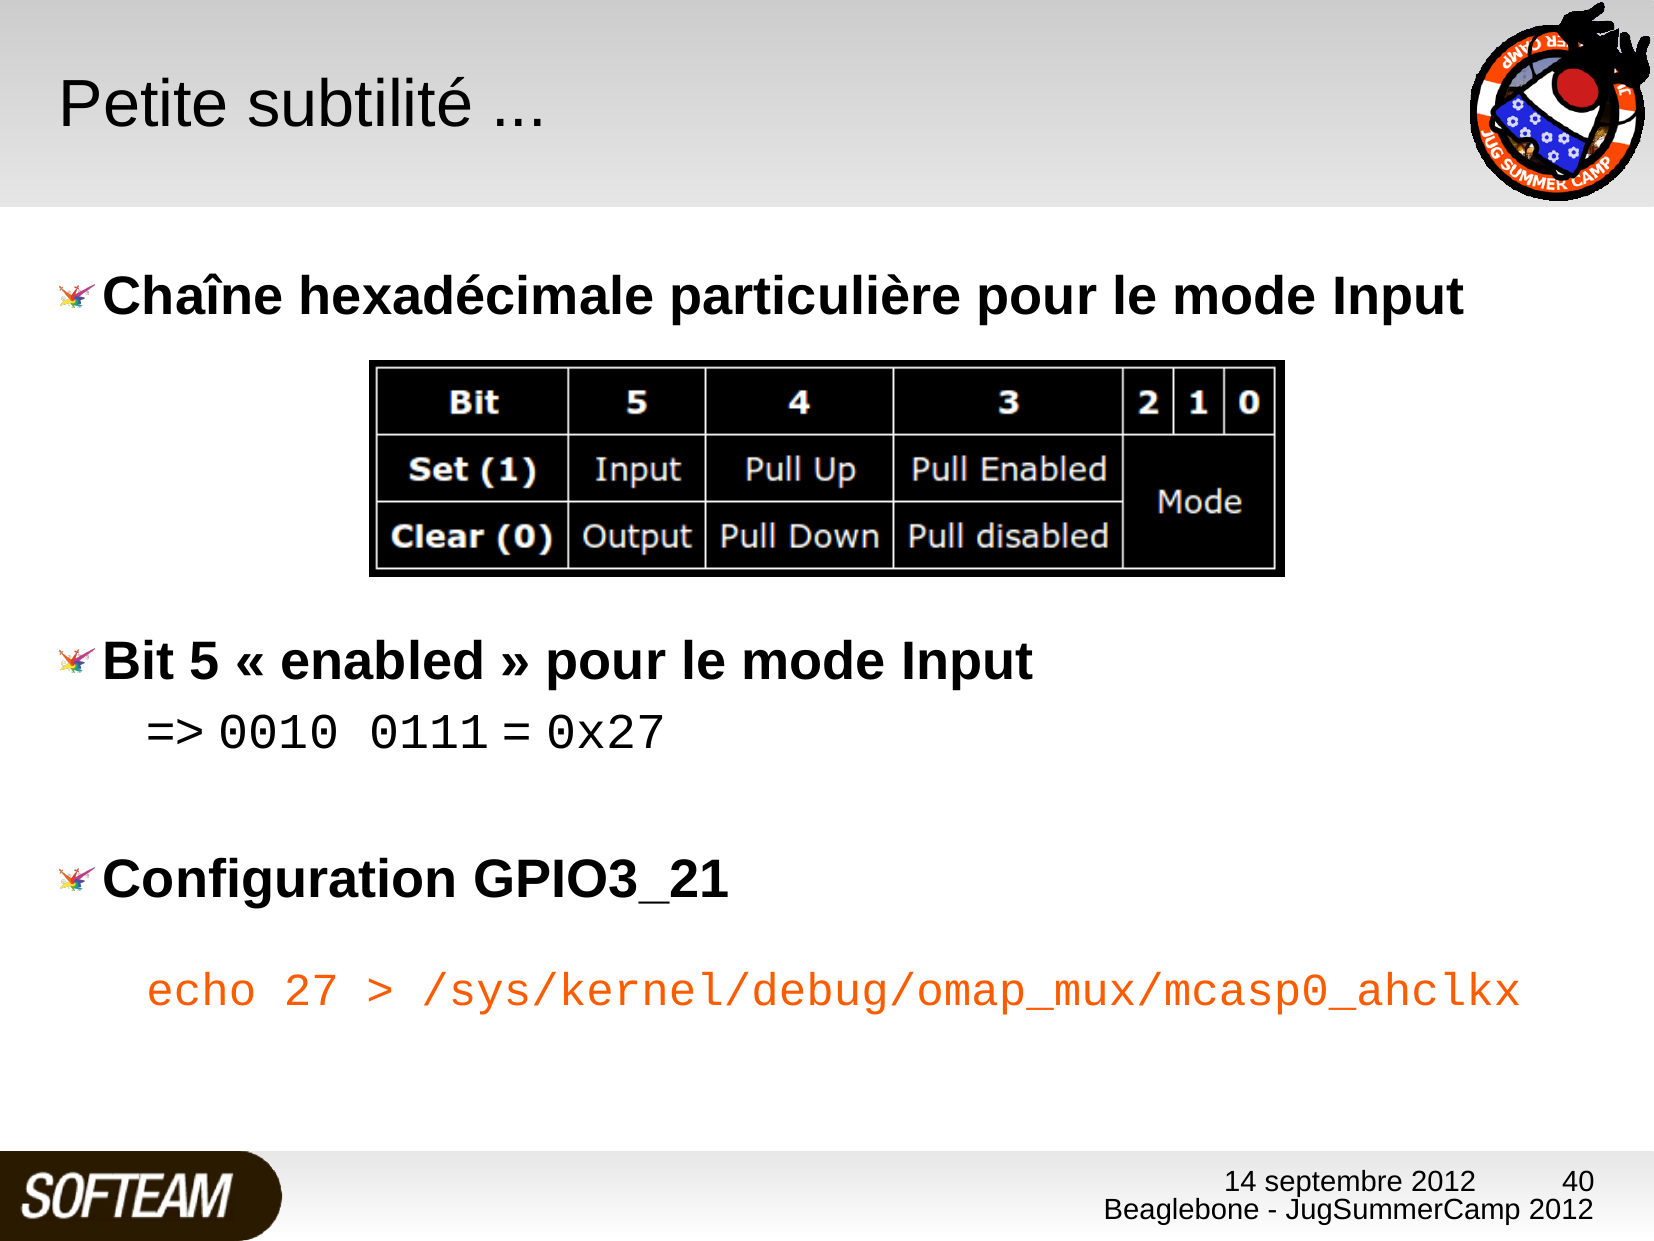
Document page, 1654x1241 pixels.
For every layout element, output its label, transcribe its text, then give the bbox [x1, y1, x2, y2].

picture [1465, 0, 1654, 207]
picture [0, 1151, 286, 1241]
picture [369, 360, 1285, 577]
title Petite subtilité ... [59, 29, 1359, 178]
list Chaîne hexadécimale particulière pour le mode Input Bit 5 « enabled » pour le mode Input => 0010 0111 = 0x27 Configuration GPIO3_21 echo 27 > /sys/kernel/debug/omap_mux/mcasp0_ahclkx [59, 265, 1595, 1152]
